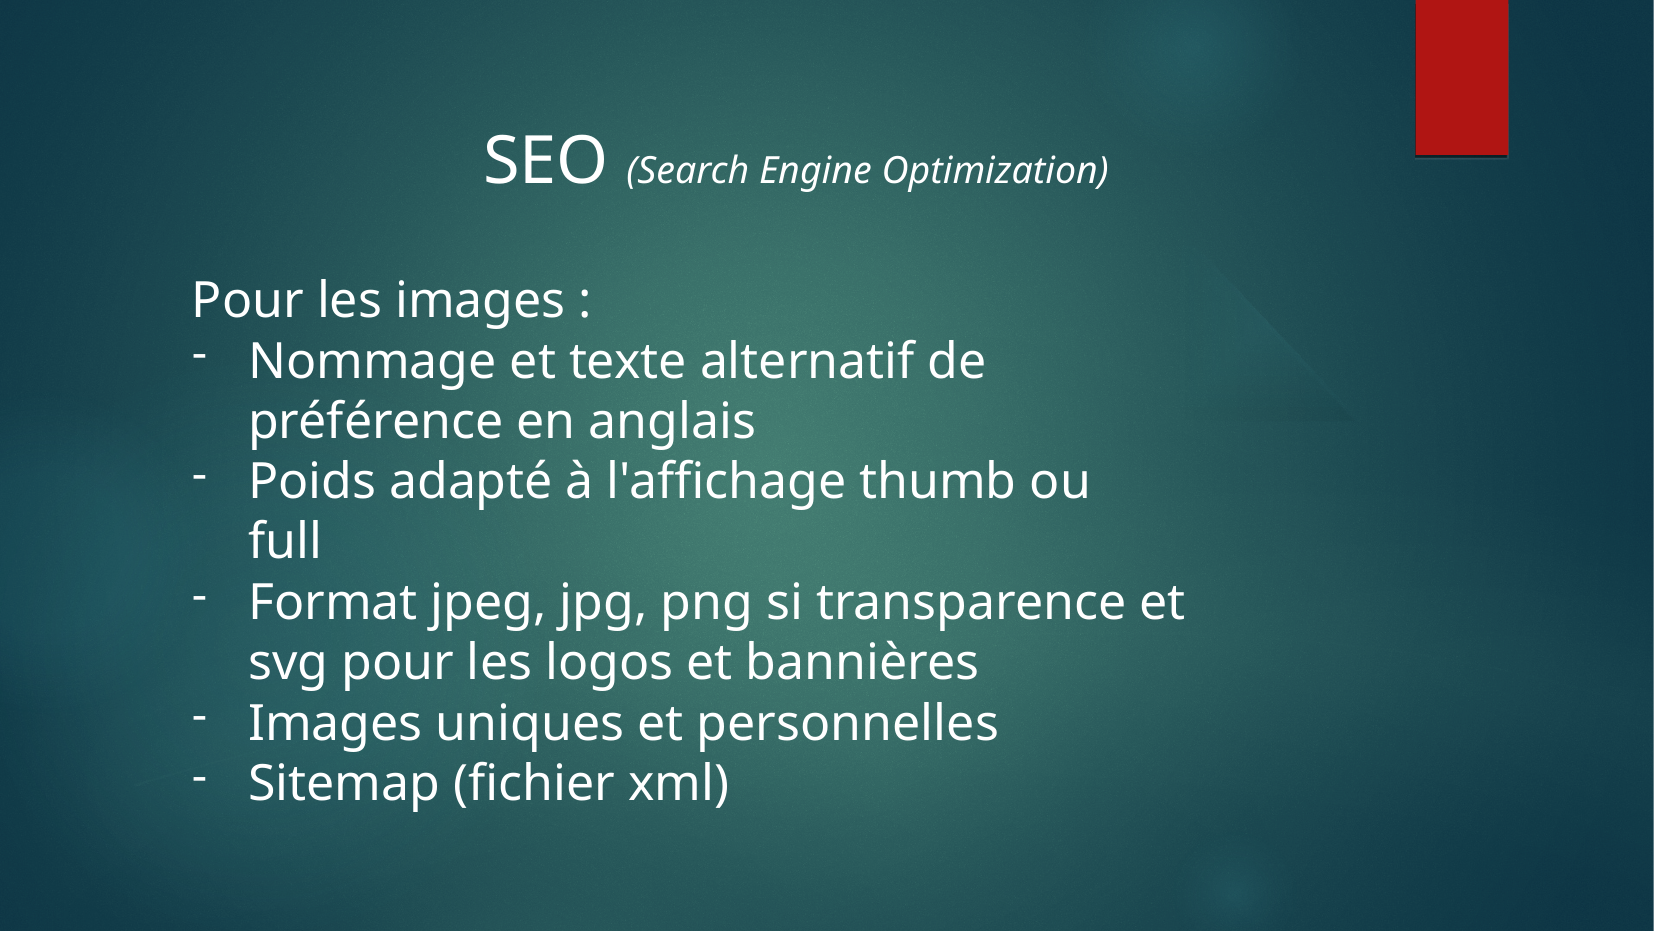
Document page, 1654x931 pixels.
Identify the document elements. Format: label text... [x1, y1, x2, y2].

text_box SEO (Search Engine Optimization) [468, 109, 1184, 205]
picture [0, 0, 1654, 931]
text_box Pour les images : Nommage et texte alternatif de préférence en anglais Poids adapté à l'affichage thumb ou full Format jpeg, jpg, png si transparence et svg pour les logos et bannières Images uniques et personnelles Sitemap (fichier xml) [177, 260, 1203, 819]
